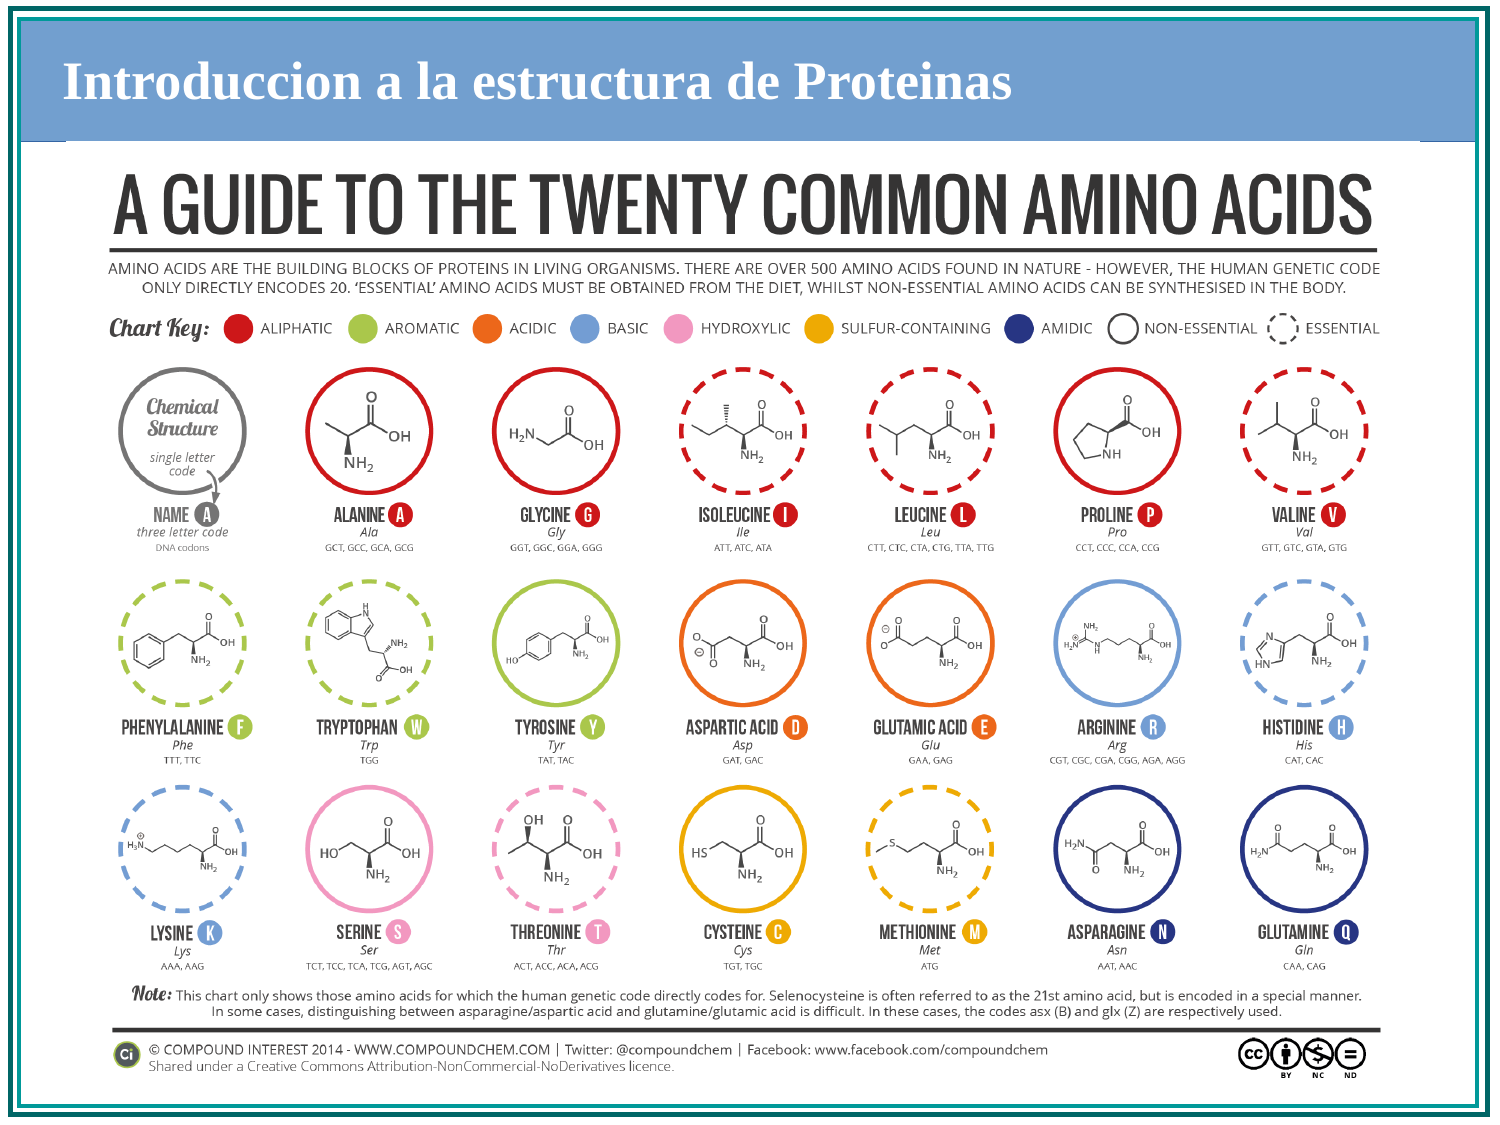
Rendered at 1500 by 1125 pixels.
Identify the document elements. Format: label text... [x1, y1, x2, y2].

picture [66, 141, 1420, 1099]
text_box Introduccion a la estructura de Proteinas [47, 38, 1335, 142]
text_box [21, 21, 1475, 142]
